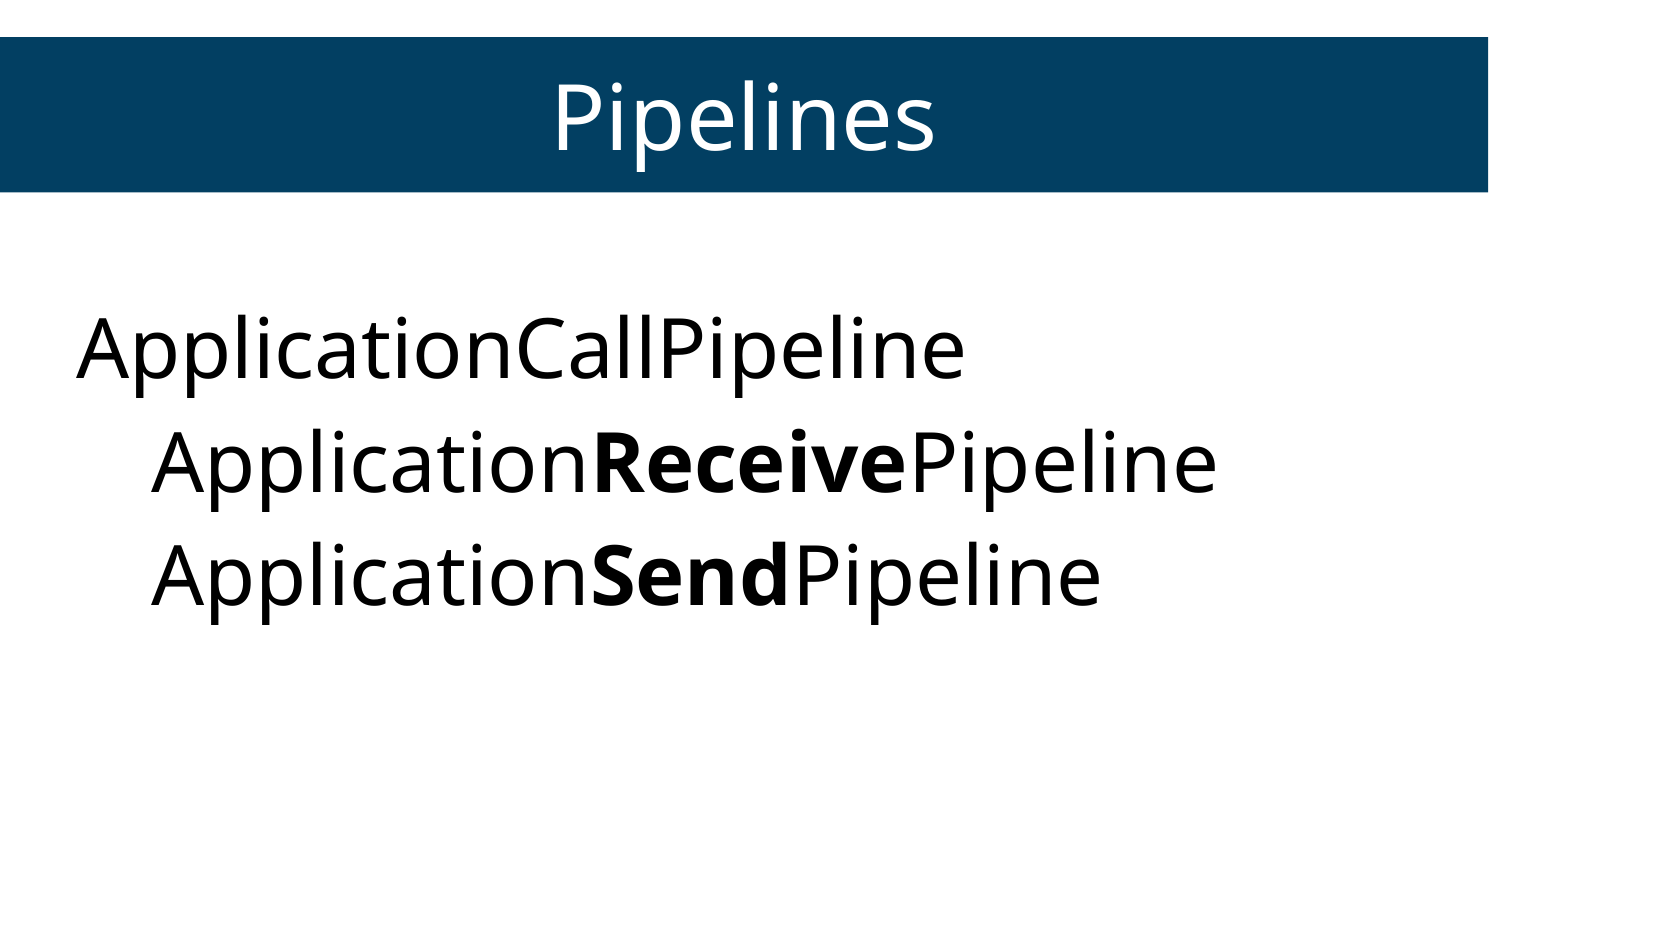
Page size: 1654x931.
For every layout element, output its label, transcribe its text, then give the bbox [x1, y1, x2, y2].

title Pipelines [0, 37, 1489, 193]
text_box ApplicationCallPipeline ApplicationReceivePipeline ApplicationSendPipeline [61, 282, 1306, 571]
